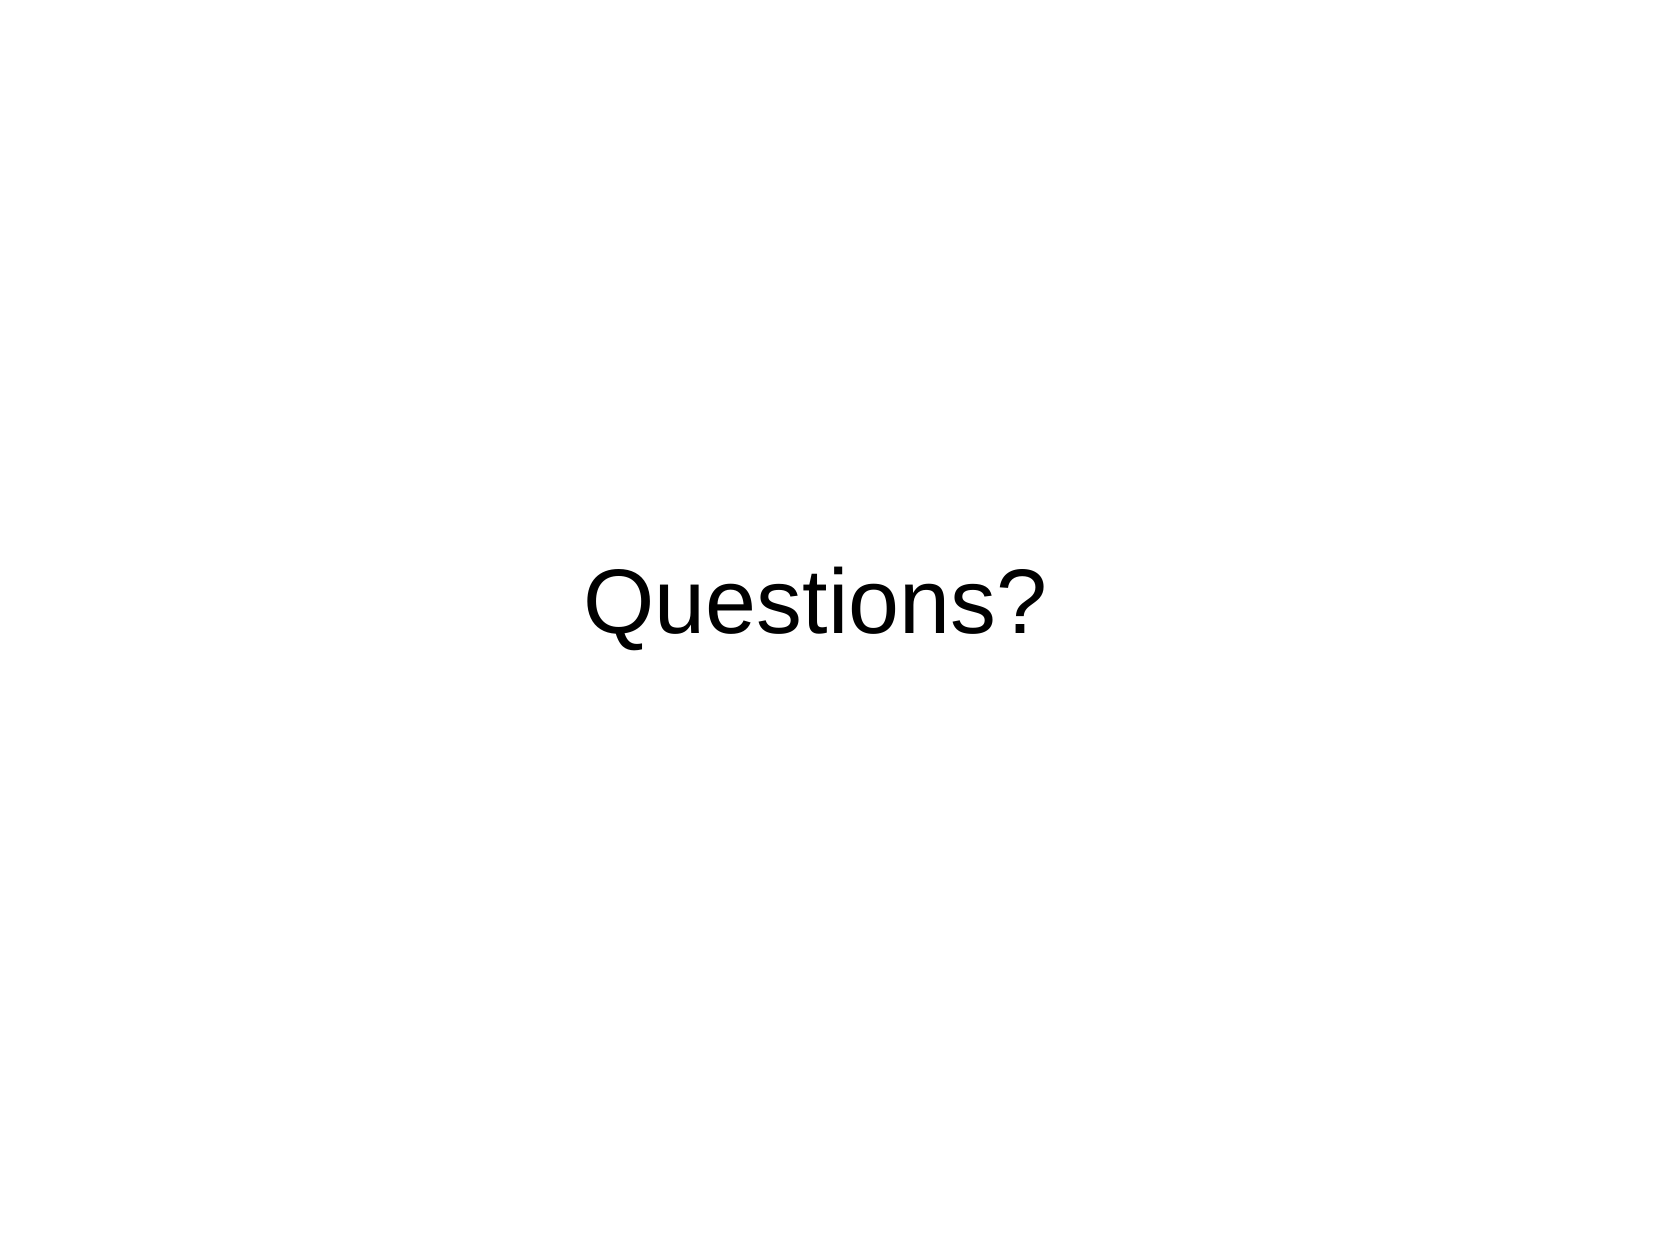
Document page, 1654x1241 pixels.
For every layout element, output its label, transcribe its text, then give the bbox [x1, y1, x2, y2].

title Questions? [71, 497, 1561, 706]
